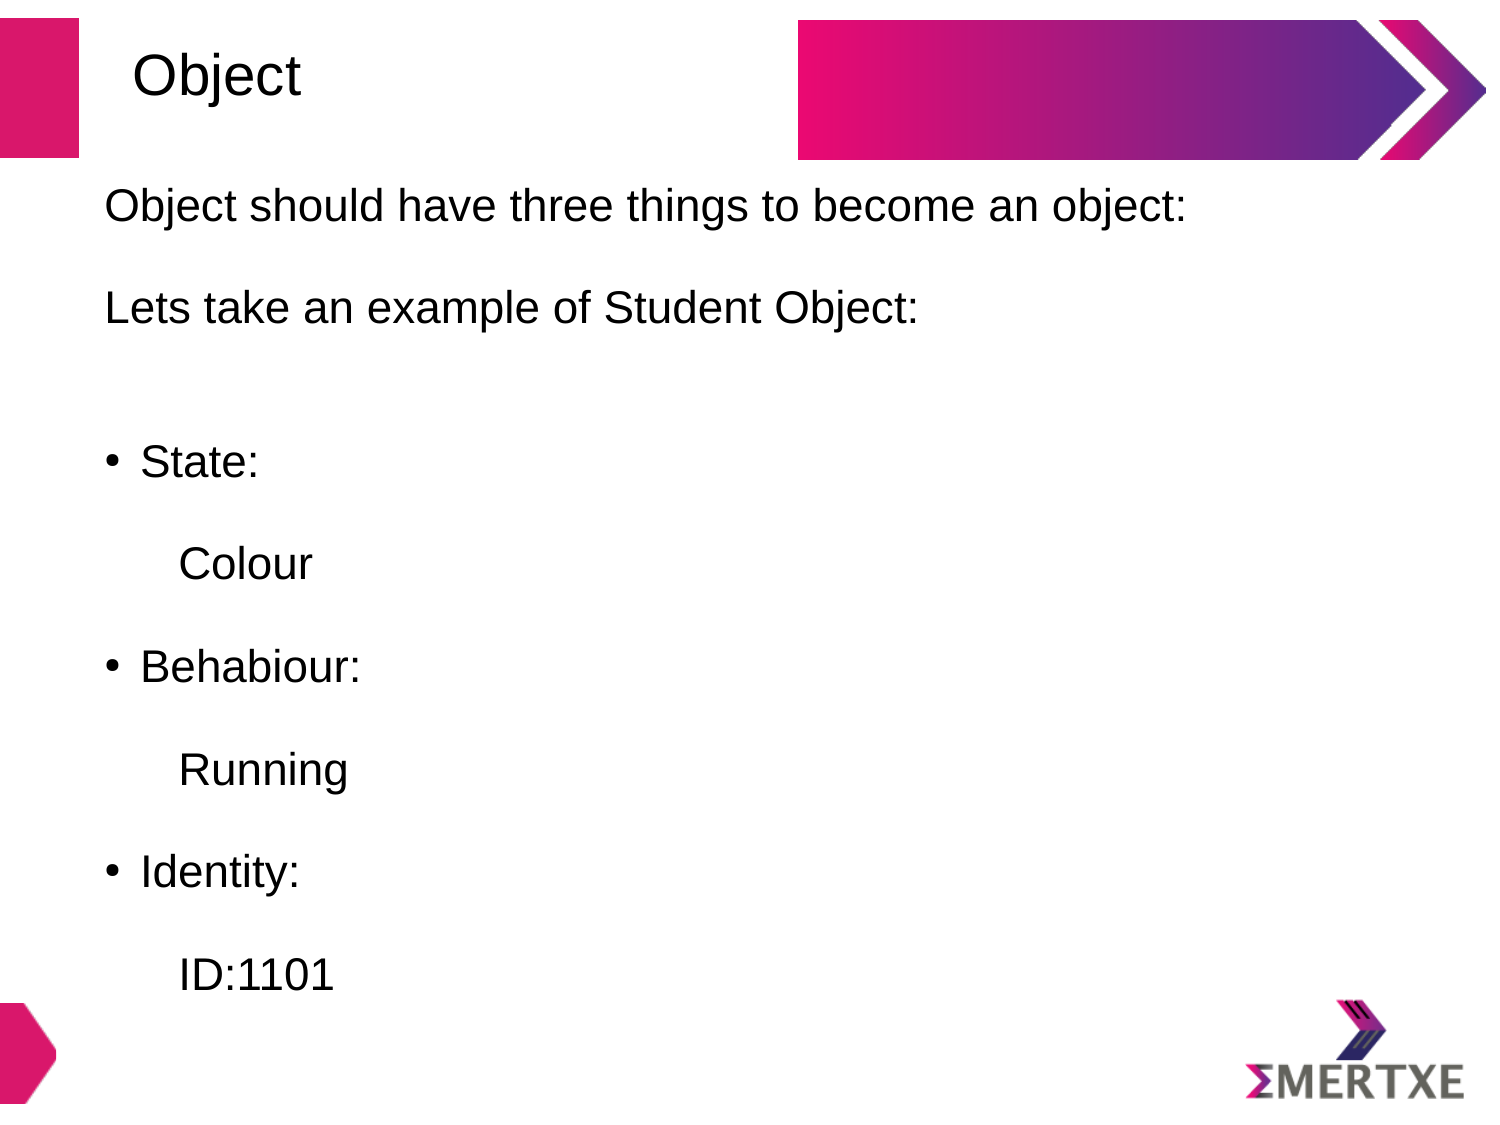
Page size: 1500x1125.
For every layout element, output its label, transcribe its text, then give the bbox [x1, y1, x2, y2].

text_box Object [118, 35, 745, 116]
picture [798, 20, 1486, 160]
text_box Object should have three things to become an object: Lets take an example of Student Object: State: Colour Behabiour: Running Identity: ID:1101 [89, 172, 1354, 1008]
picture [1245, 996, 1465, 1099]
